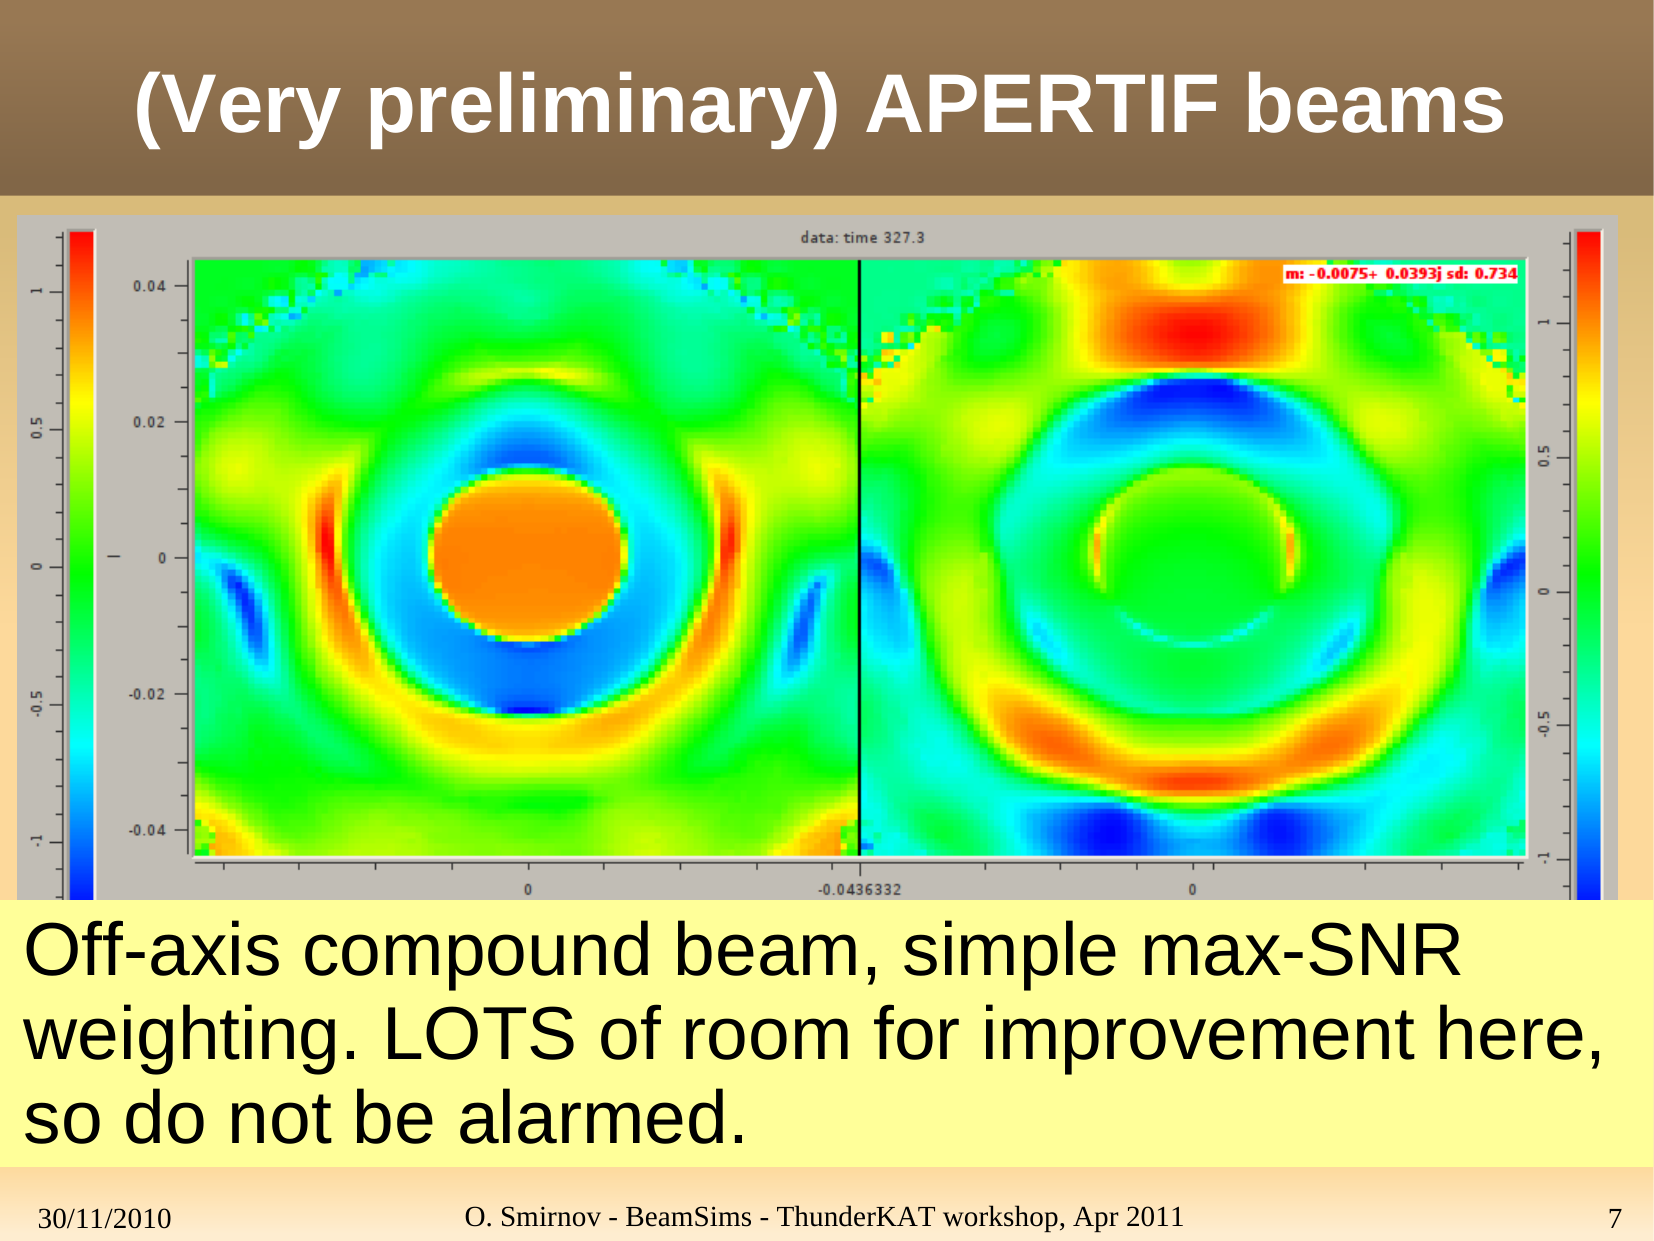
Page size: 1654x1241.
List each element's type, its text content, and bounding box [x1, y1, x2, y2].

picture [0, 1167, 1654, 1241]
title (Very preliminary) APERTIF beams [76, 0, 1565, 208]
picture [0, 0, 1654, 900]
text_box Off-axis compound beam, simple max-SNR weighting. LOTS of room for improvement here, so do not be alarmed. [0, 900, 1654, 1167]
